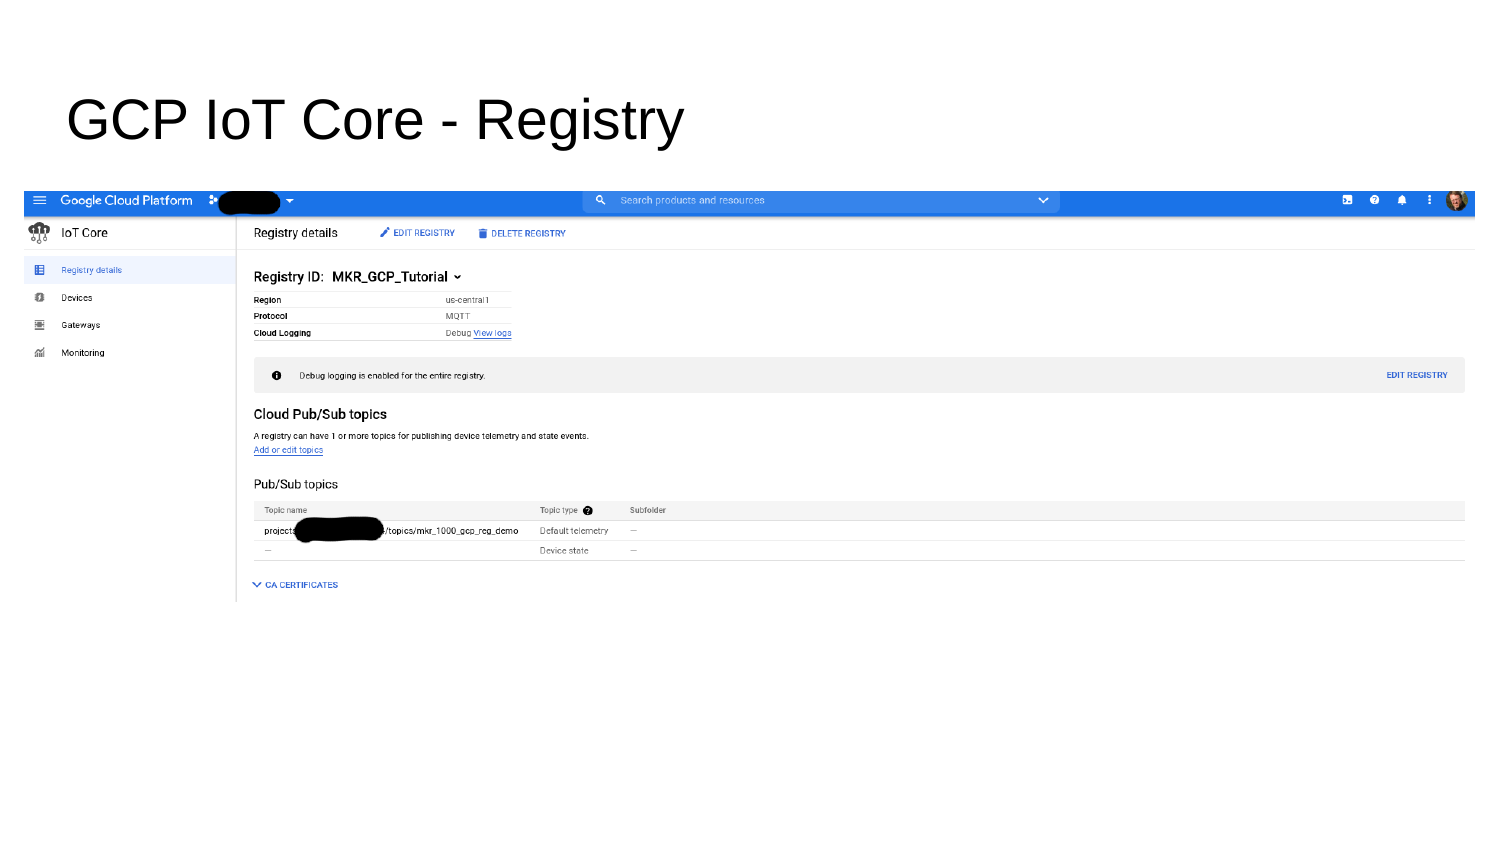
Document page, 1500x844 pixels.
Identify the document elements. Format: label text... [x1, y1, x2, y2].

picture [24, 191, 1475, 602]
title GCP IoT Core - Registry [51, 72, 1449, 167]
